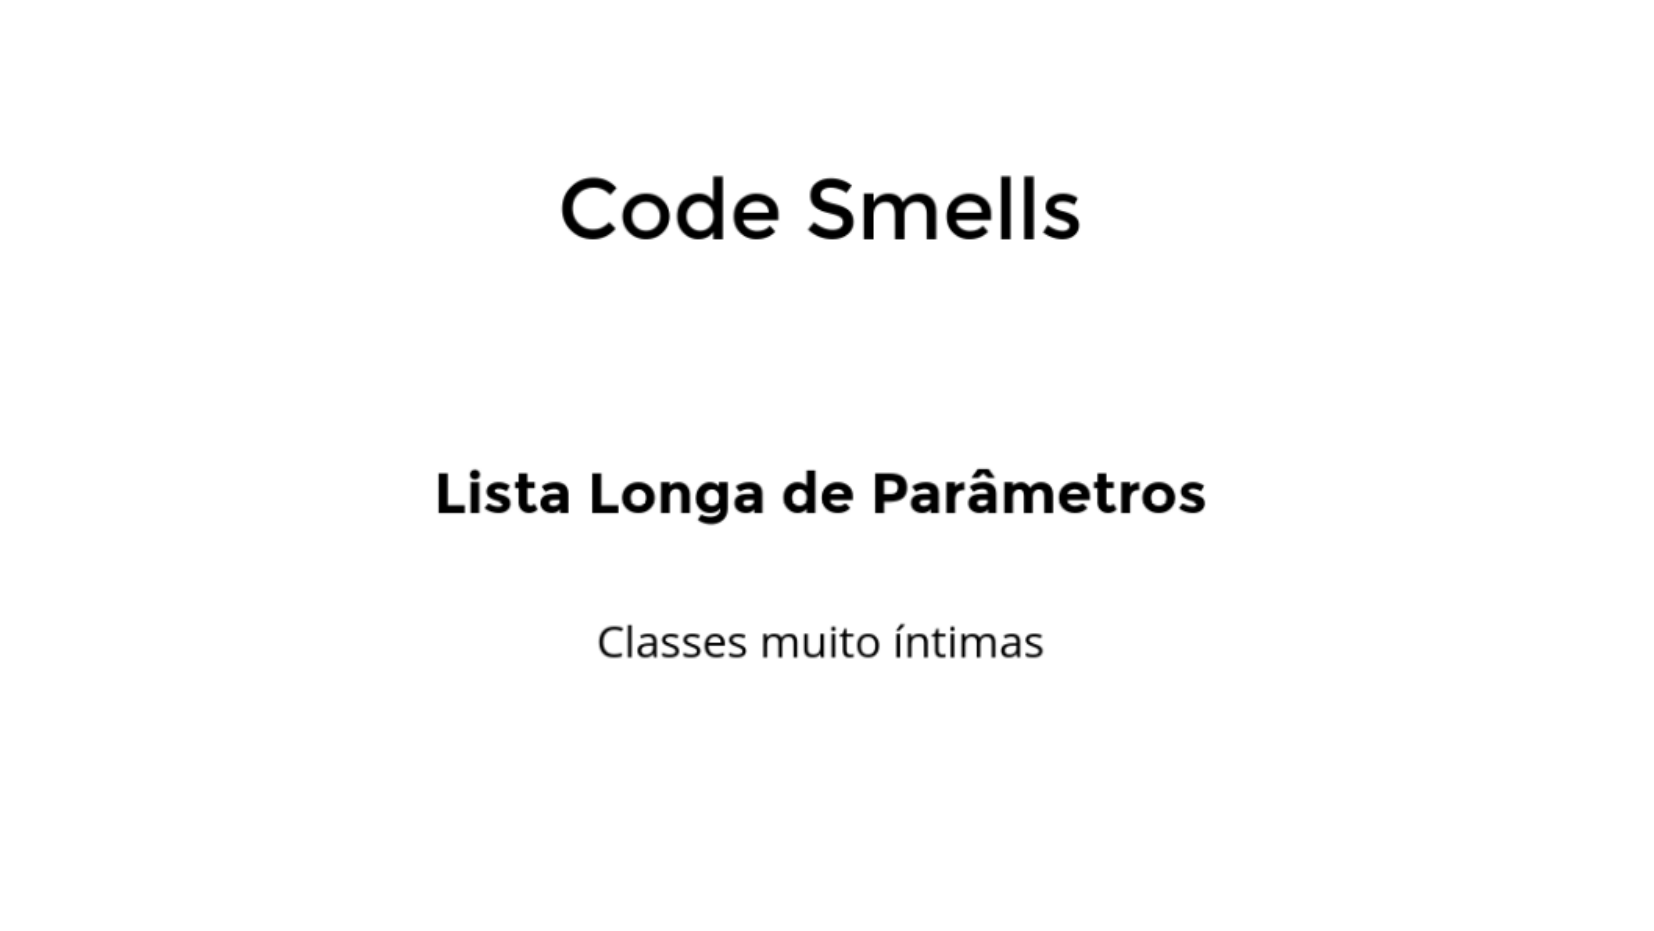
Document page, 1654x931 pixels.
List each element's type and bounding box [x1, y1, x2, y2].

picture [203, 63, 1454, 865]
